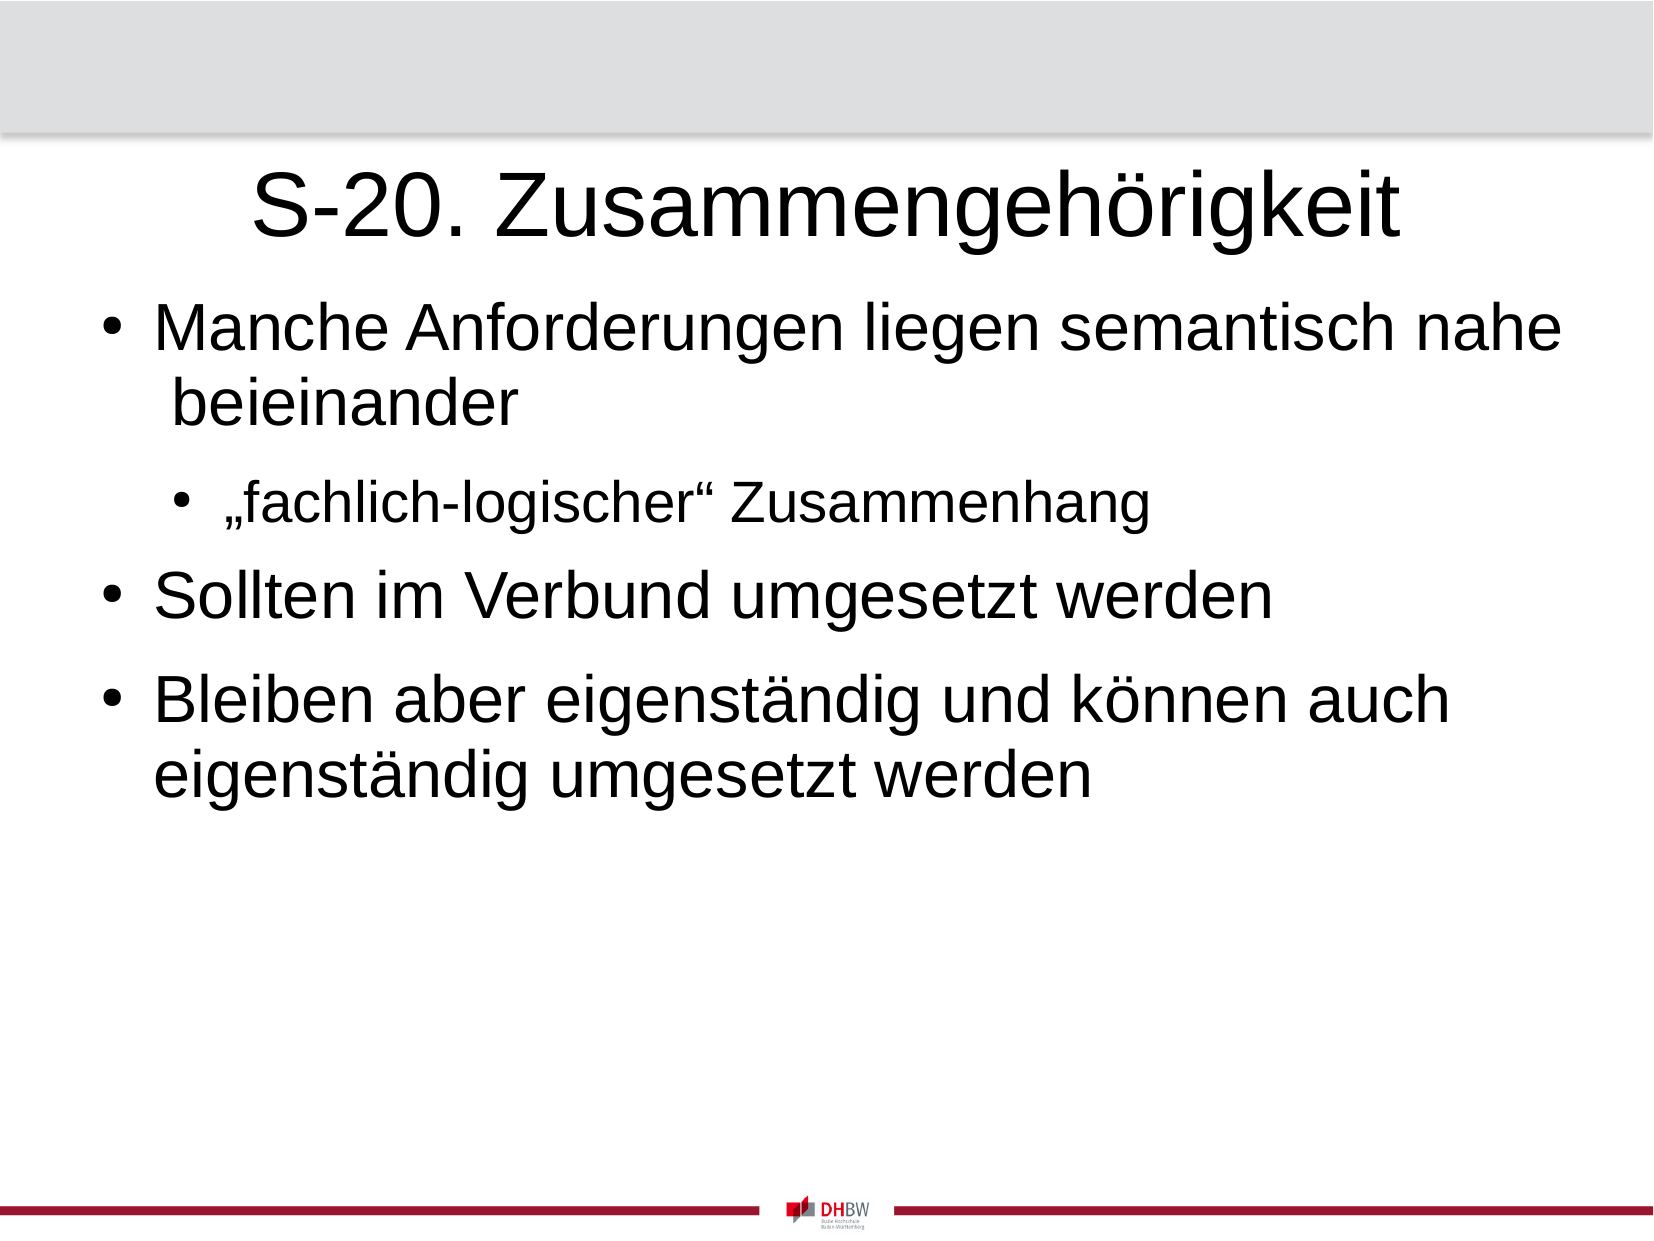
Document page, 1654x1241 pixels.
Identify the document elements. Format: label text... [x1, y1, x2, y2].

title S-20. Zusammengehörigkeit [82, 147, 1571, 257]
list Manche Anforderungen liegen semantisch nahe beieinander „fachlich-logischer“ Zusammenhang Sollten im Verbund umgesetzt werden Bleiben aber eigenständig und können auch eigenständig umgesetzt werden [82, 290, 1571, 1010]
picture [0, 1, 1654, 1237]
